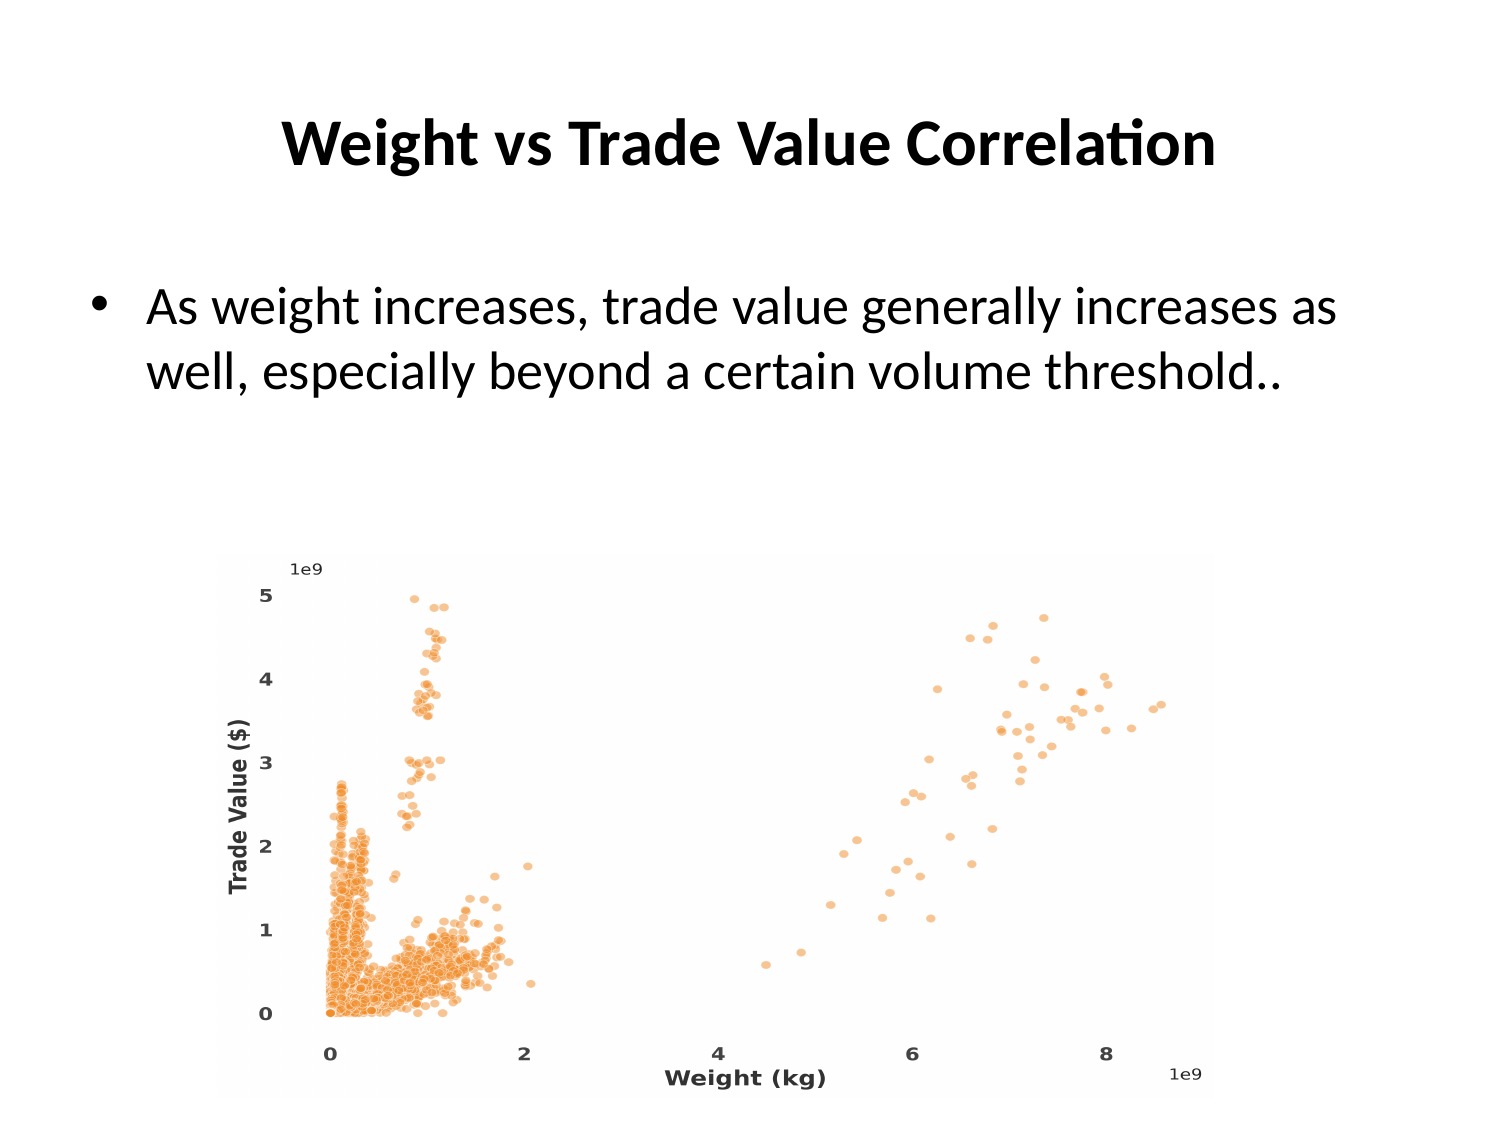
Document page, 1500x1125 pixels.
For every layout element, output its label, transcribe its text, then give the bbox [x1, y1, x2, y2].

picture [216, 553, 1214, 1099]
title Weight vs Trade Value Correlation [75, 45, 1425, 233]
list As weight increases, trade value generally increases as well, especially beyond a certain volume threshold.. [75, 262, 1425, 1005]
